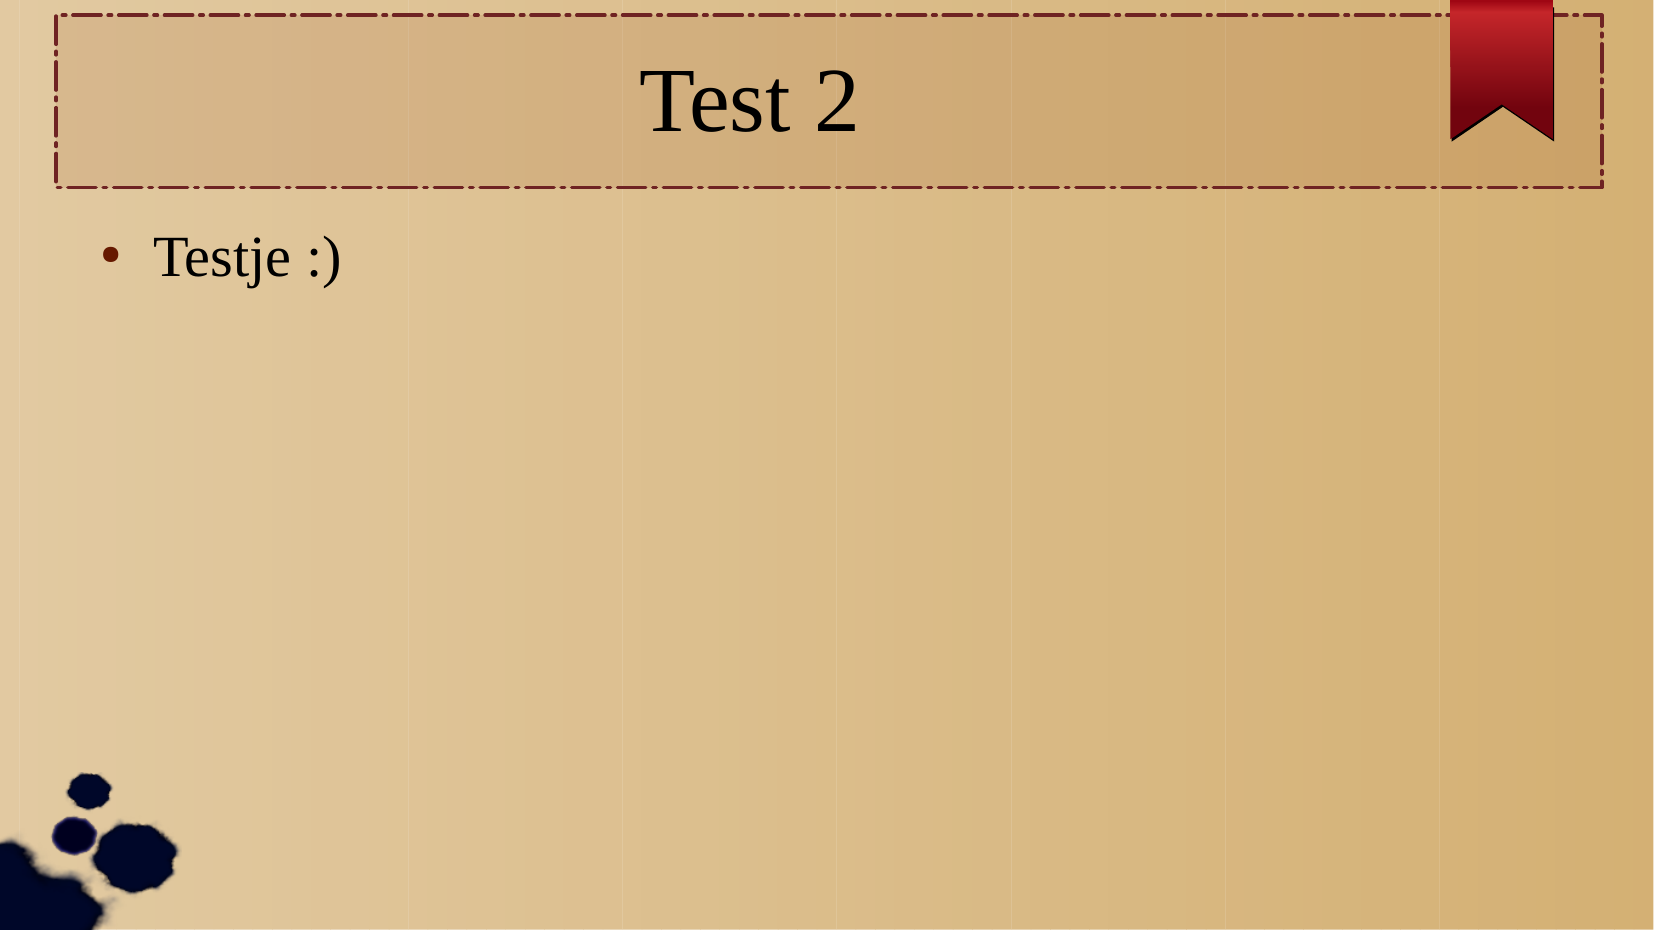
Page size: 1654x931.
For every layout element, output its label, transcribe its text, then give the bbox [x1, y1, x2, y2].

list Testje :) [82, 224, 1571, 764]
title Test 2 [59, 11, 1441, 189]
